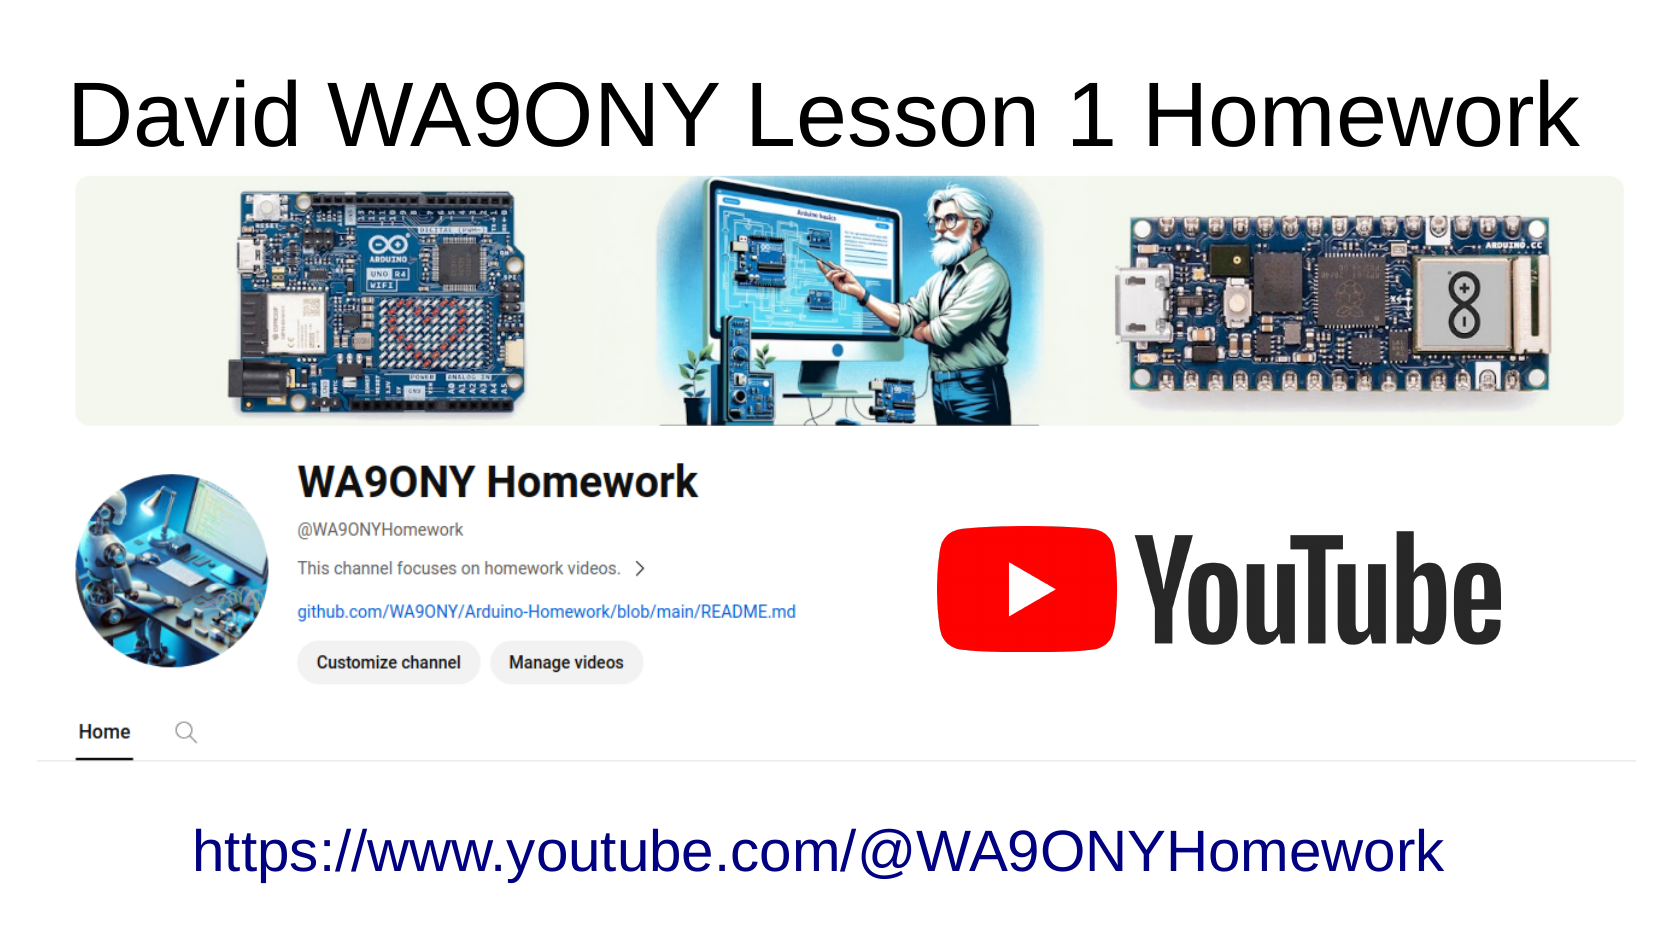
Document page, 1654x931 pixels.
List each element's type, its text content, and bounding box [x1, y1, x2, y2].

picture [37, 170, 1636, 770]
subtitle https://www.youtube.com/@WA9ONYHomework [75, 787, 1564, 915]
title David WA9ONY Lesson 1 Homework [0, 12, 1651, 218]
